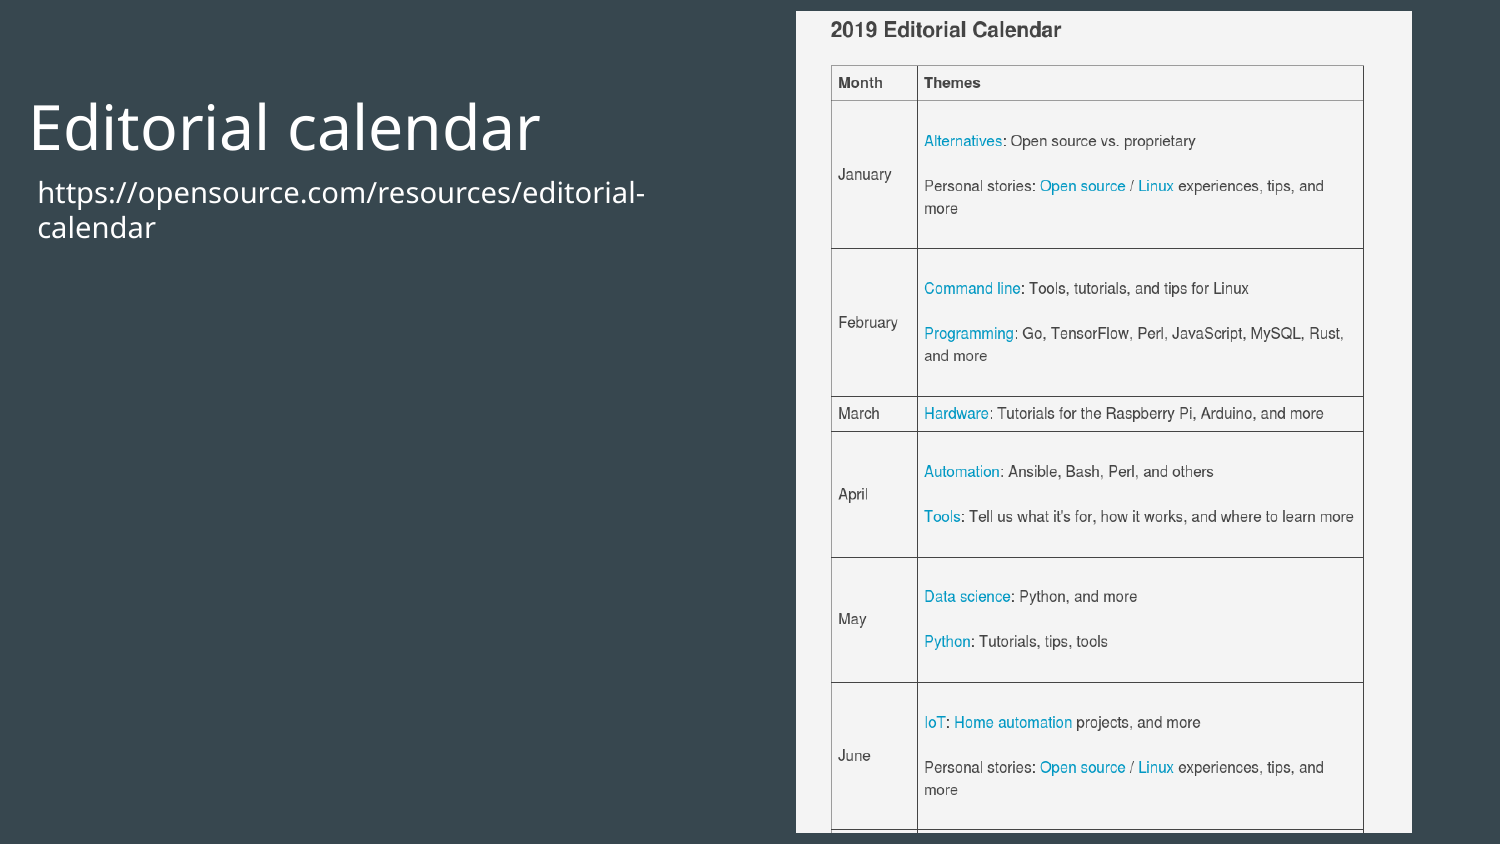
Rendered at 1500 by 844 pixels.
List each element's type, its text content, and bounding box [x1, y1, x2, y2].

text_box https://opensource.com/resources/editorial-calendar [22, 159, 739, 207]
title Editorial calendar [13, 72, 796, 167]
picture [796, 11, 1412, 833]
